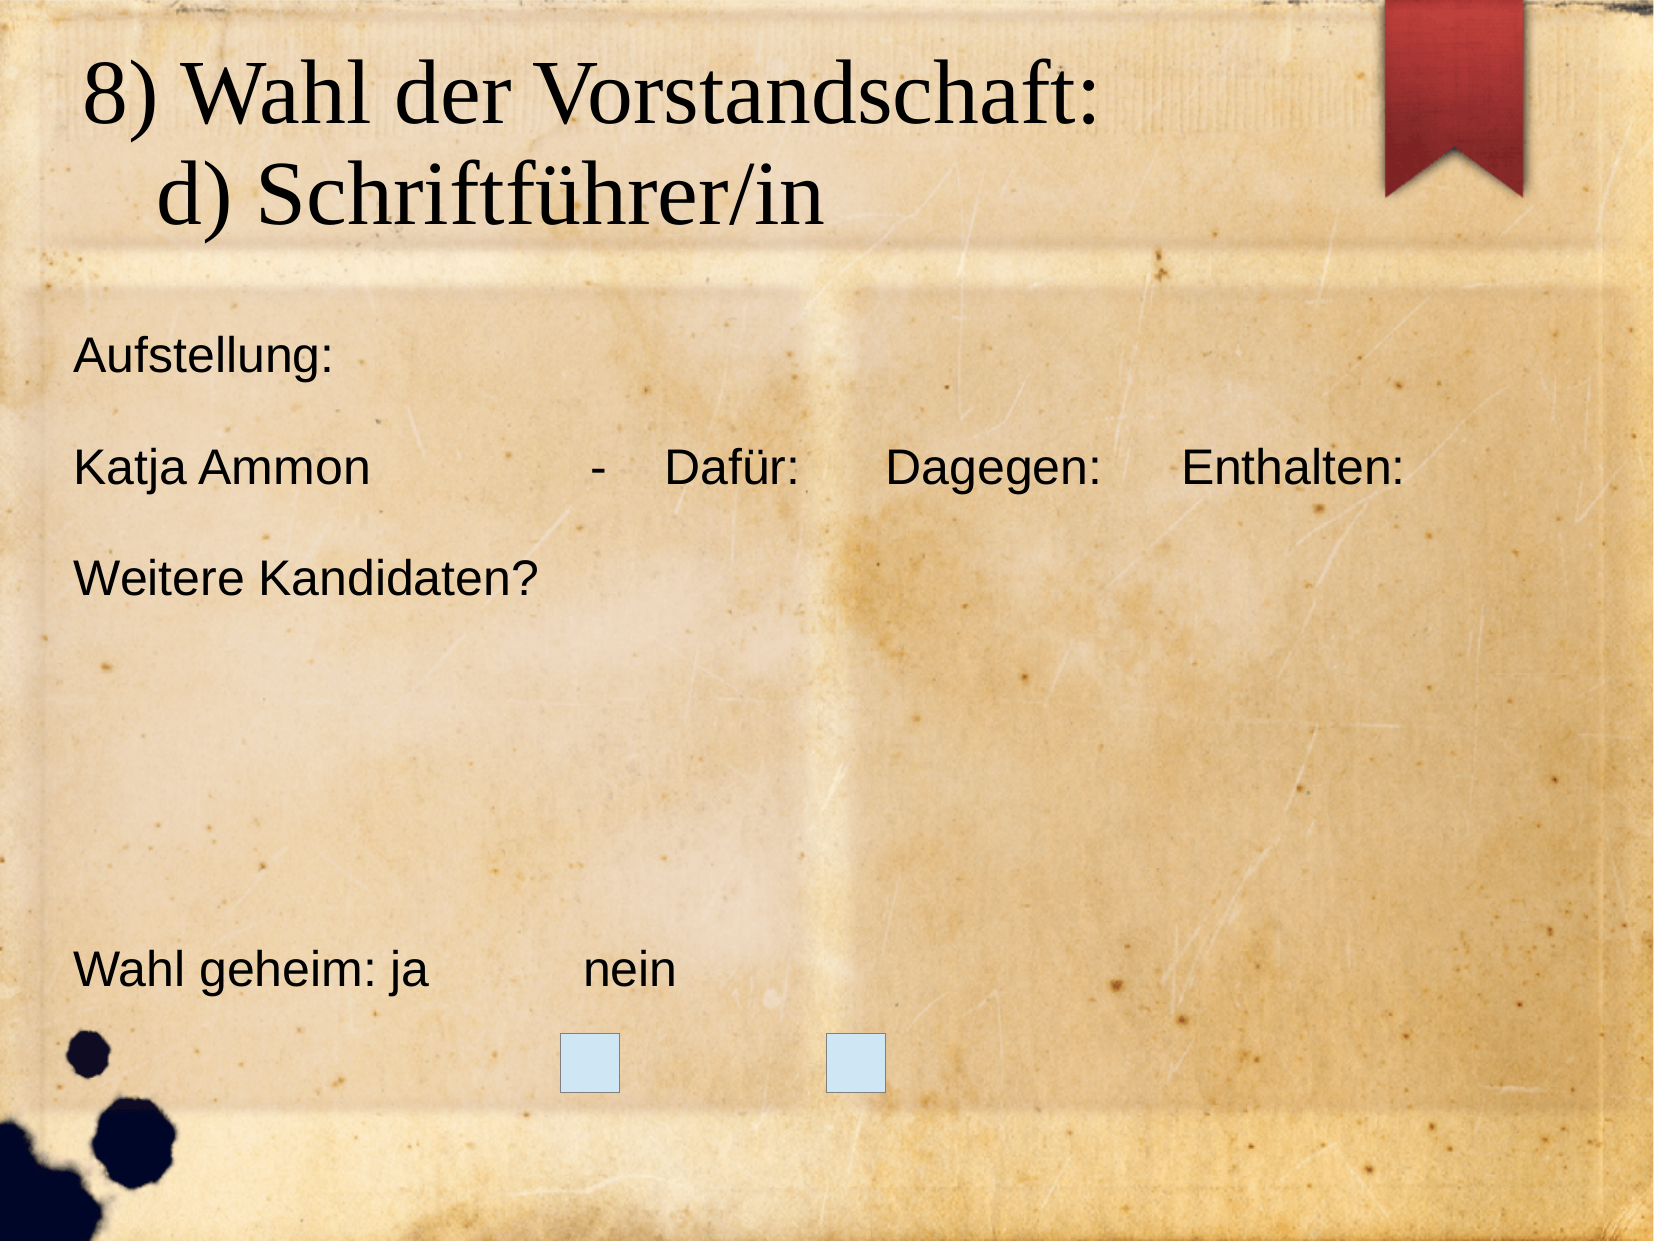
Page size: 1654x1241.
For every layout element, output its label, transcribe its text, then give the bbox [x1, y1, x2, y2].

picture [0, 0, 1654, 1241]
text_box [826, 1033, 886, 1093]
text_box Aufstellung: Katja Ammon - Dafür: Dagegen: Enthalten: Weitere Kandidaten? Wahl geheim: ja nein [59, 320, 1421, 1004]
title 8) Wahl der Vorstandschaft: d) Schriftführer/in [82, 41, 1347, 245]
text_box [560, 1033, 620, 1093]
